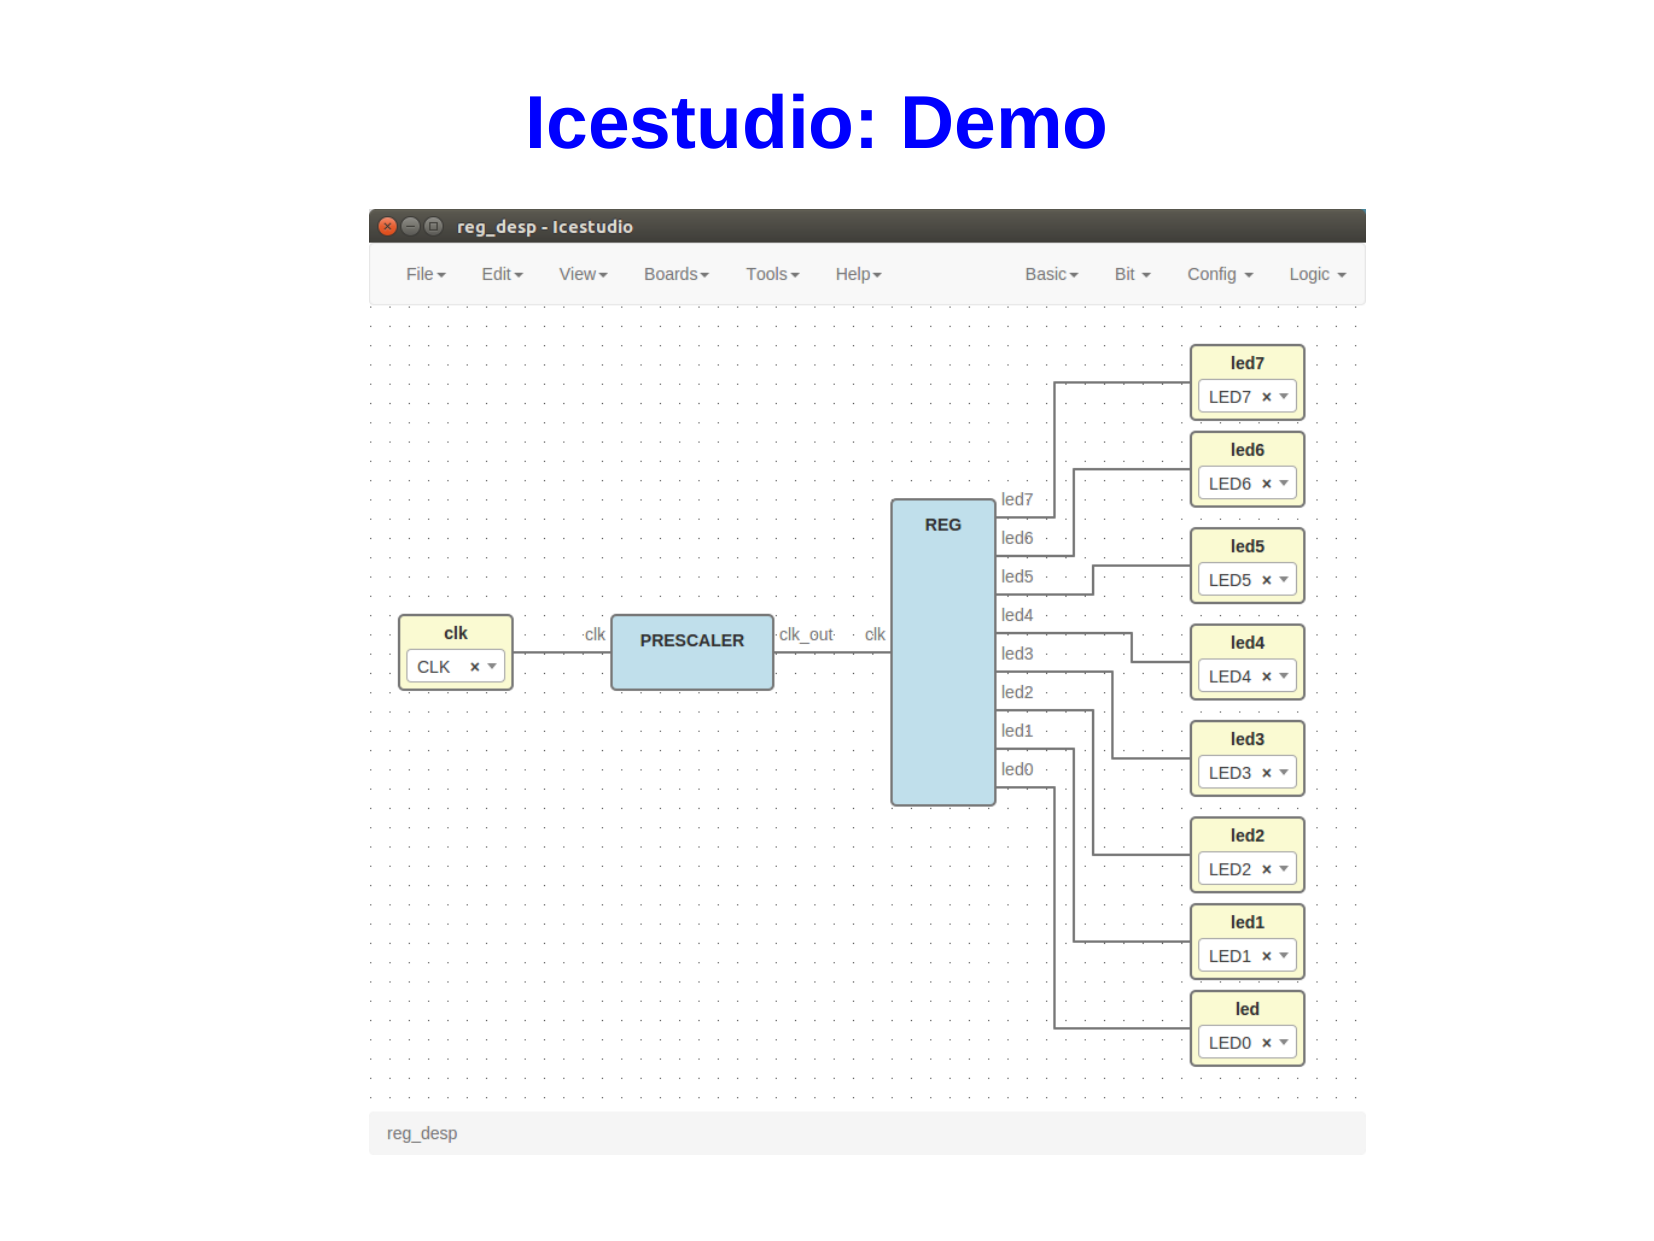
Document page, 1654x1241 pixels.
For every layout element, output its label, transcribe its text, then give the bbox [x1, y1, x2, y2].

picture [369, 209, 1366, 1156]
text_box Icestudio: Demo [90, 73, 1546, 211]
